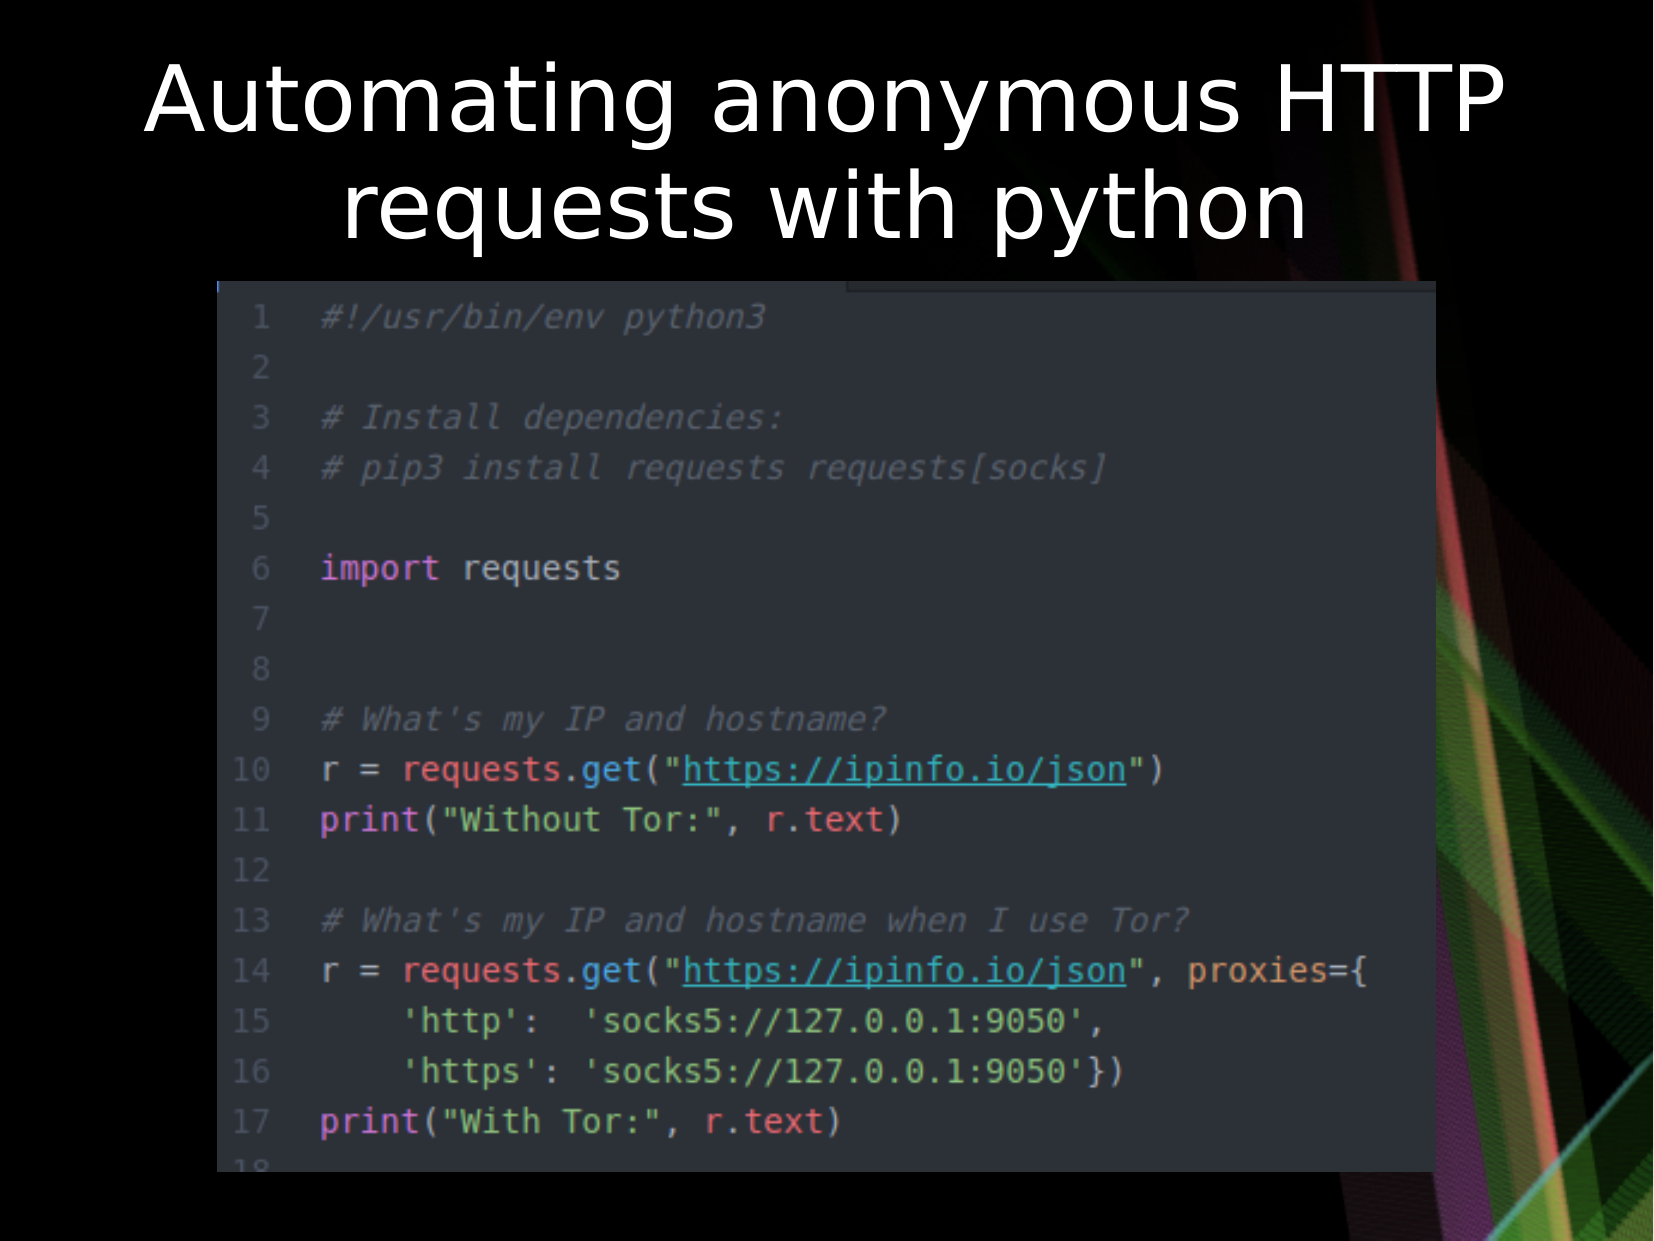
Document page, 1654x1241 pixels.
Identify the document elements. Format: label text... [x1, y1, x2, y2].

title Automating anonymous HTTP requests with python [82, 45, 1571, 261]
picture [0, 0, 1654, 1241]
